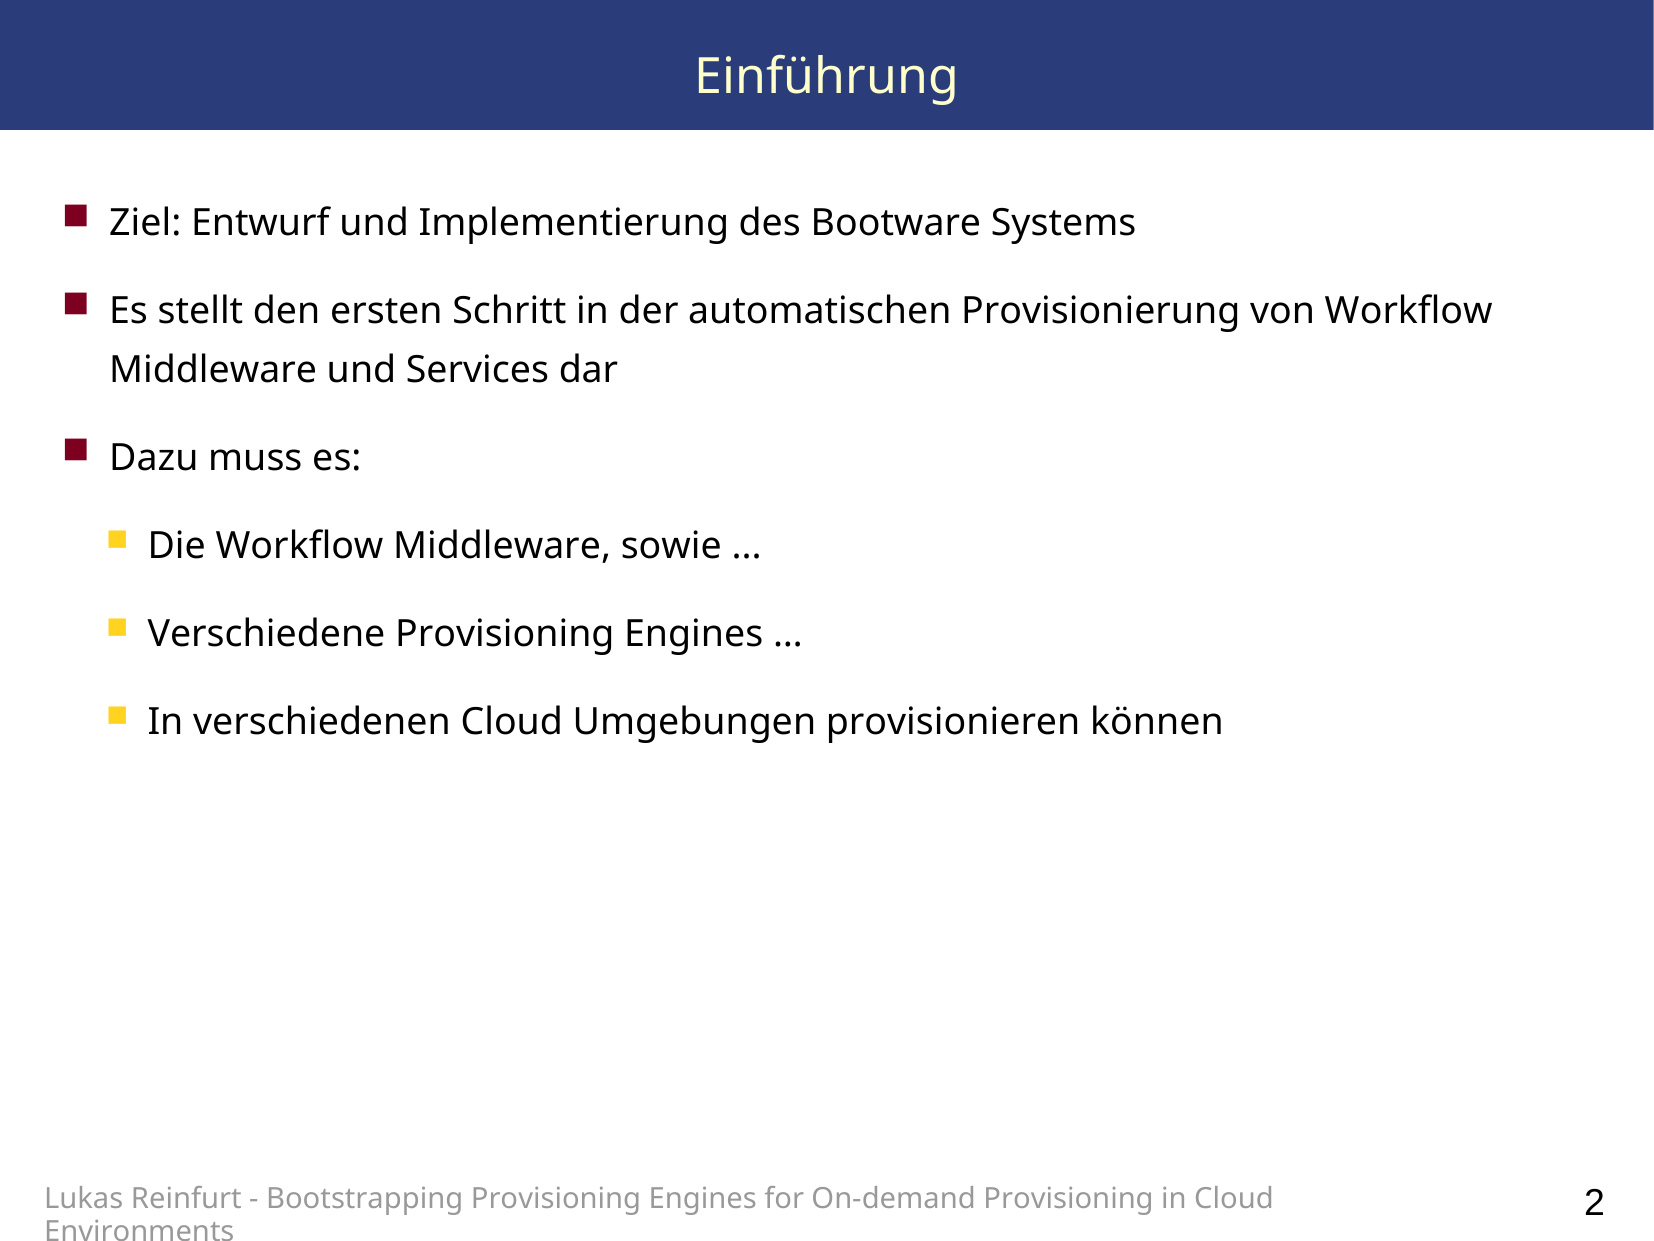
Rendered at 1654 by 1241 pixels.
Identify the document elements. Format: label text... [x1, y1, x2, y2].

title Einführung [23, 23, 1630, 119]
text_box Ziel: Entwurf und Implementierung des Bootware Systems Es stellt den ersten Schritt in der automatischen Provisionierung von Workflow Middleware und Services dar Dazu muss es: Die Workflow Middleware, sowie ... Verschiedene Provisioning Engines … In verschiedenen Cloud Umgebungen provisionieren können [47, 177, 1607, 1158]
